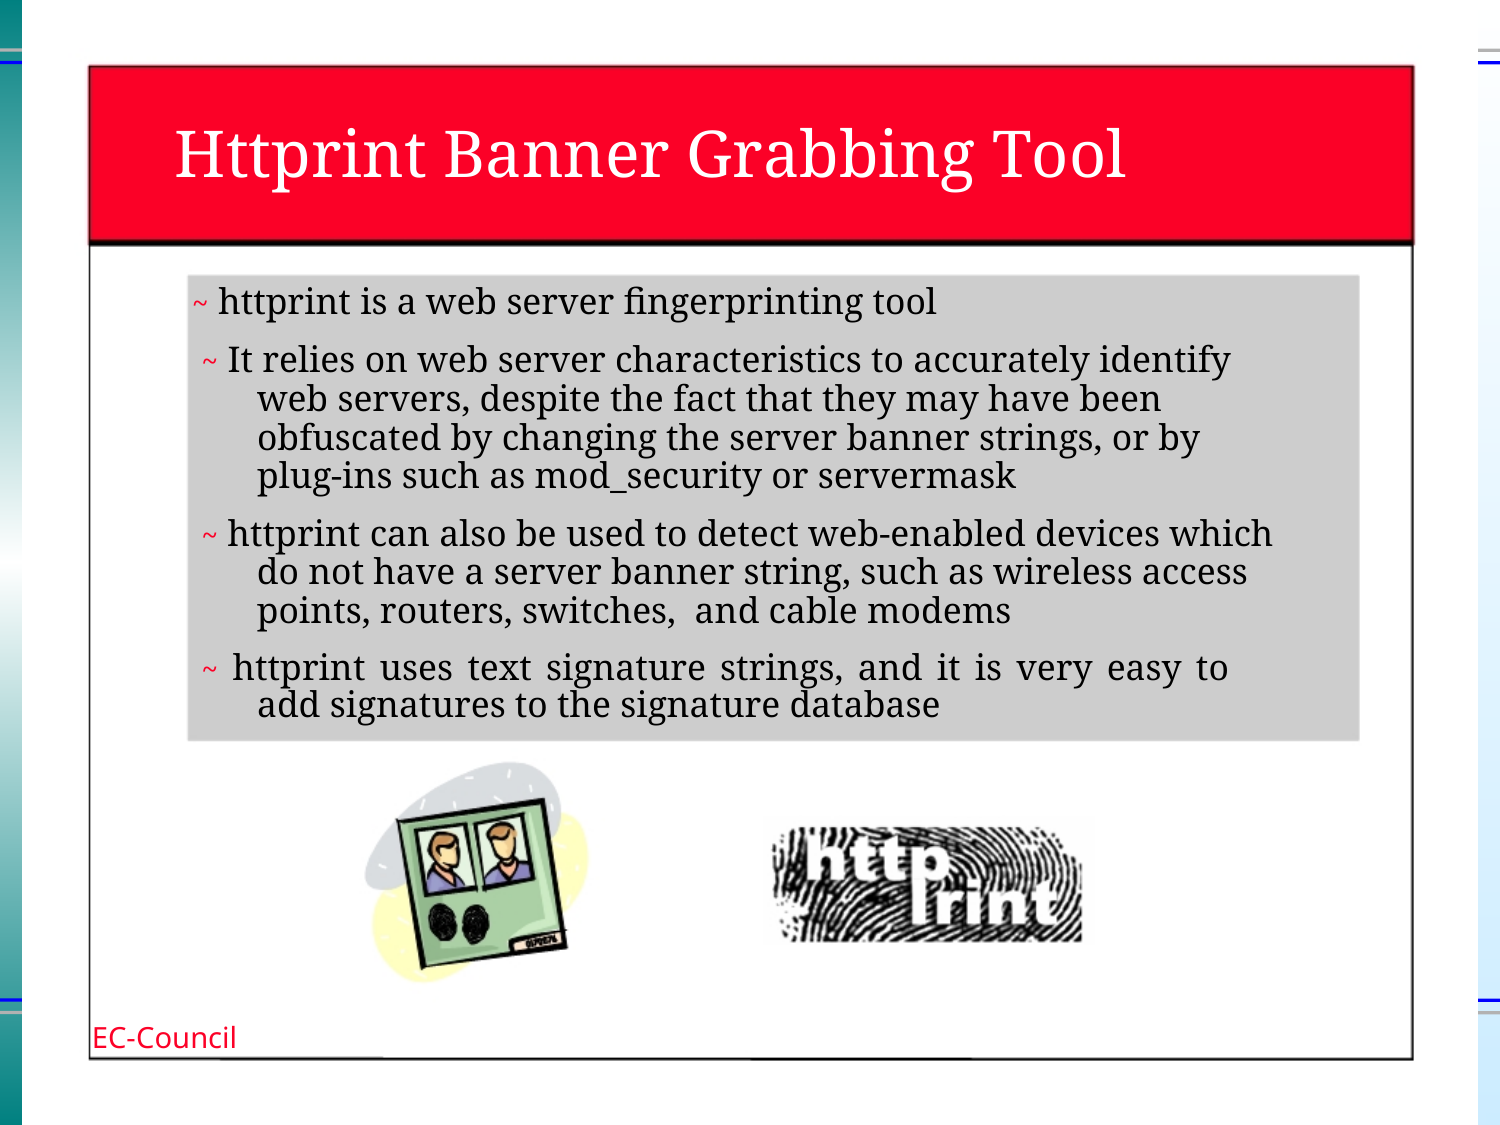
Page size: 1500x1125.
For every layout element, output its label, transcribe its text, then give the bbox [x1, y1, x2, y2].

text_box EC-Council [91, 1017, 260, 1063]
text_box ~ httprint can also be used to detect web-enabled devices which do not have a server banner string, such as wireless access points, routers, switches, and cable modems [200, 507, 1318, 639]
picture [22, 0, 1500, 1125]
text_box ~ httprint is a web server fingerprinting tool [191, 277, 962, 330]
text_box ~ httprint uses text signature strings, and it is very easy to add signatures to the signature database [200, 641, 1245, 733]
text_box ~ It relies on web server characteristics to accurately identify web servers, despite the fact that they may have been obfuscated by changing the server banner strings, or by plug-ins such as mod_security or servermask [200, 333, 1296, 504]
text_box Httprint Banner Grabbing Tool [174, 116, 1158, 199]
